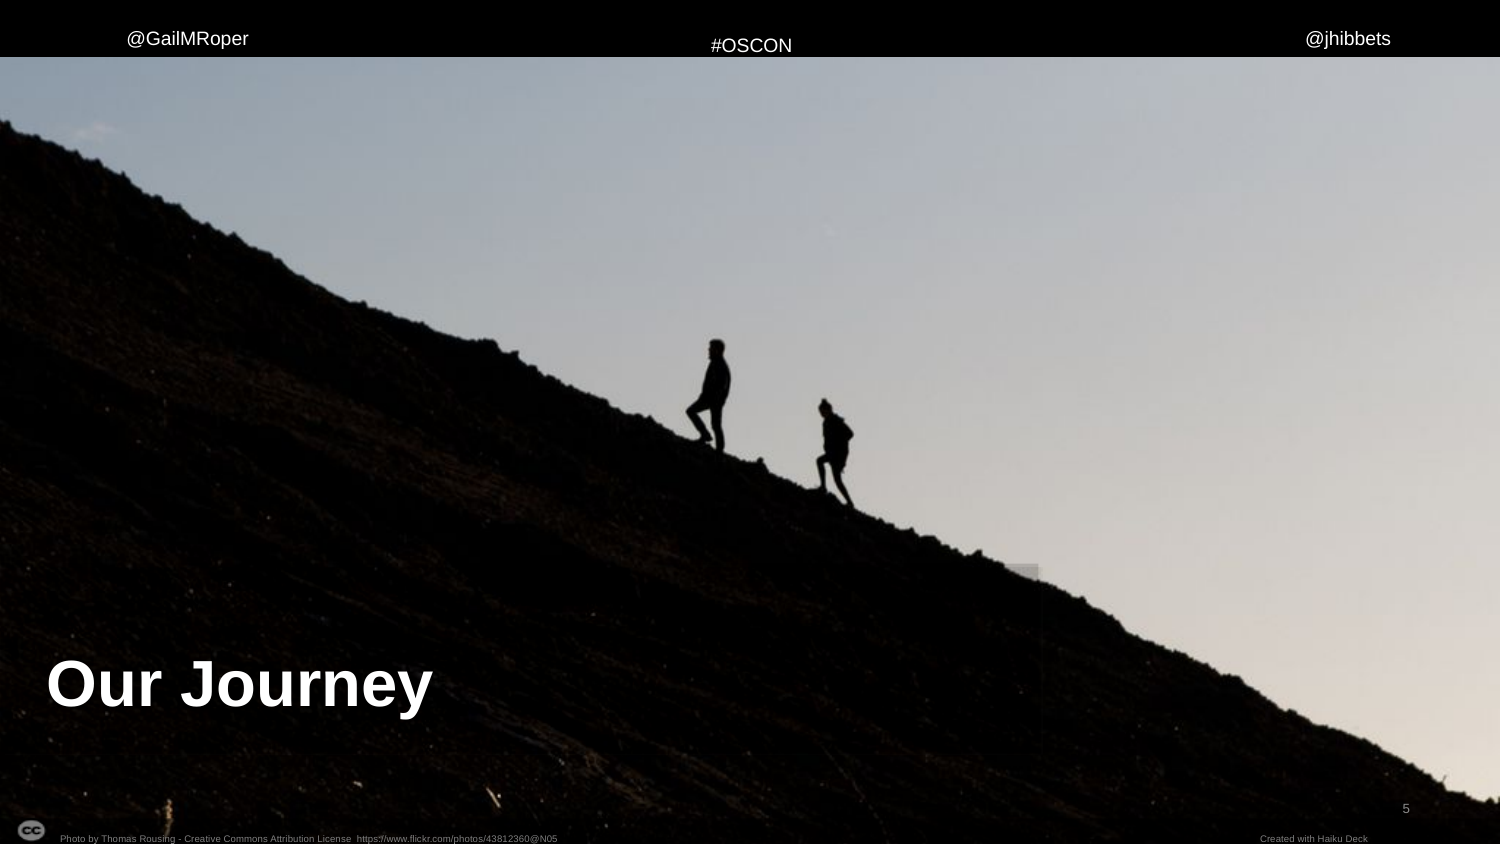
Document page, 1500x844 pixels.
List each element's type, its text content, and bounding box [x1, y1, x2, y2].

text_box [0, 818, 1500, 844]
slide_number <number> [1074, 782, 1425, 827]
text_box Our Journey [1, 563, 1039, 752]
picture [0, 57, 1500, 818]
